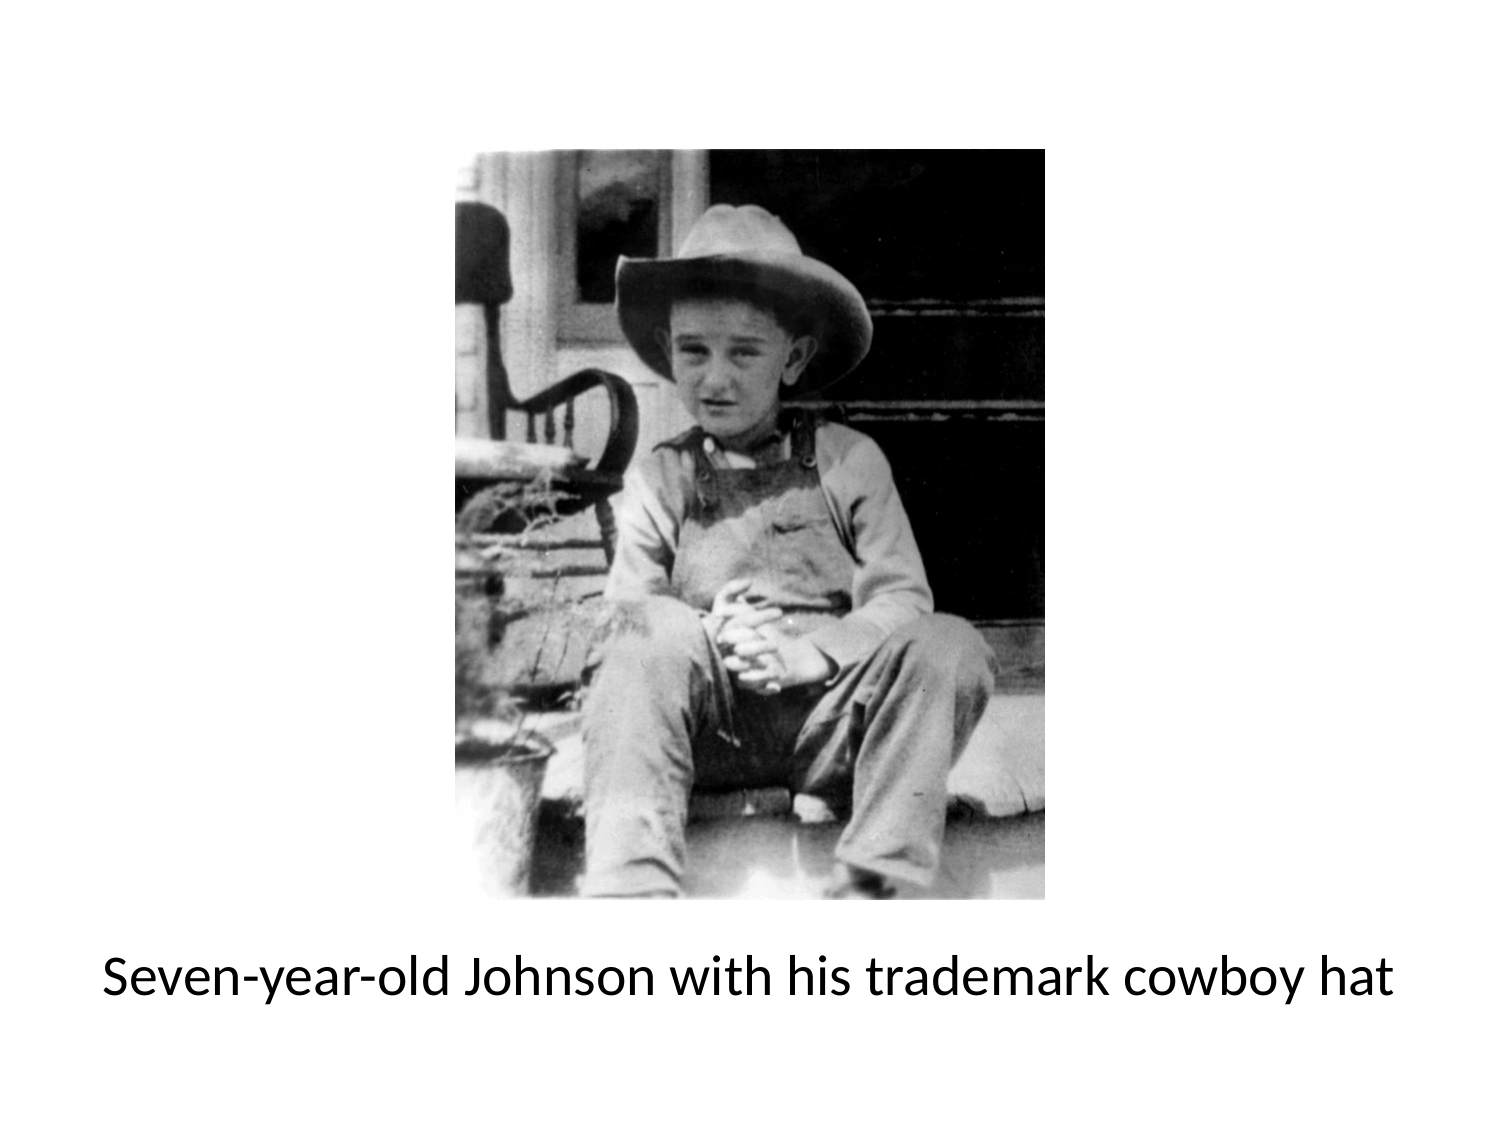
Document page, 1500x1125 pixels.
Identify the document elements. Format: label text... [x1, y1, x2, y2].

text_box Seven-year-old Johnson with his trademark cowboy hat [88, 929, 1412, 1014]
picture [455, 149, 1045, 900]
